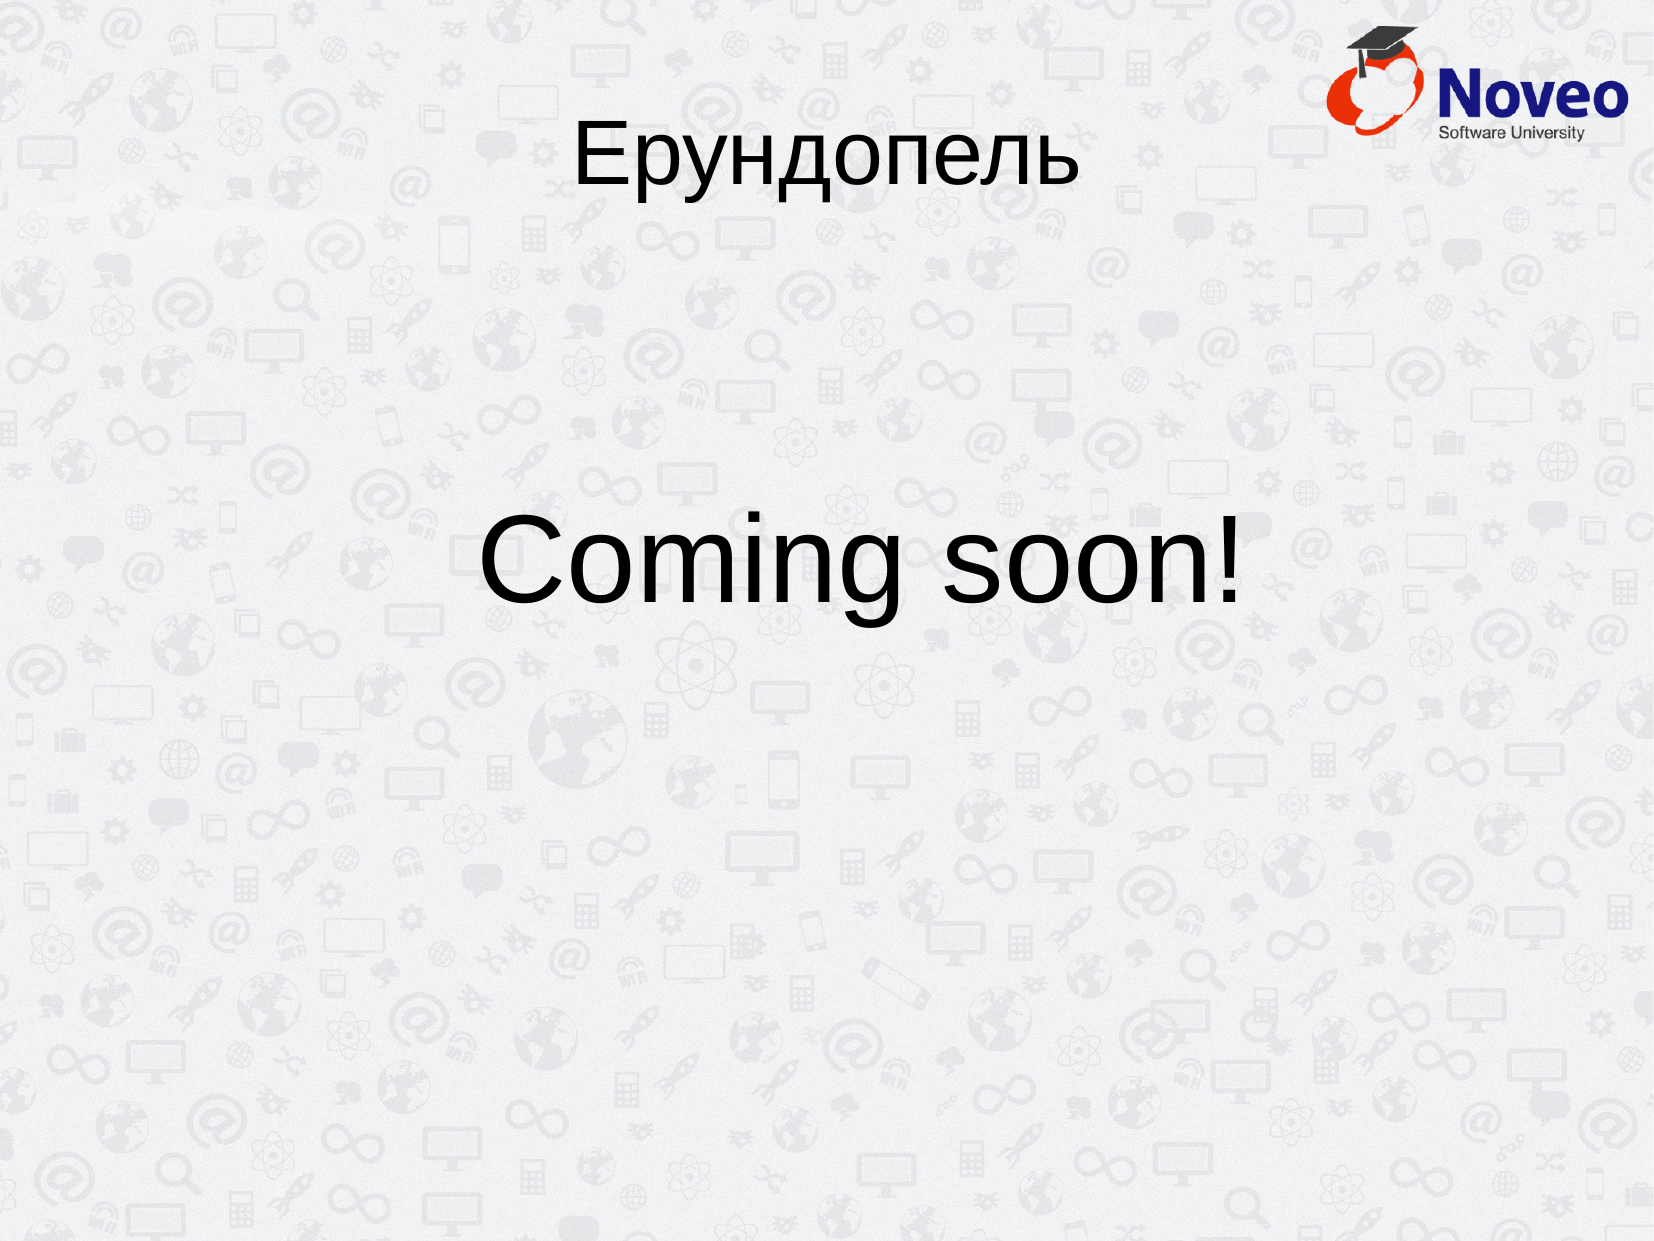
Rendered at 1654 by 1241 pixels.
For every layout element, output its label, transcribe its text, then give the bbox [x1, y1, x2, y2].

list Coming soon! [82, 489, 1571, 759]
title Ерундопель [82, 49, 1571, 257]
picture [0, 0, 1654, 1241]
